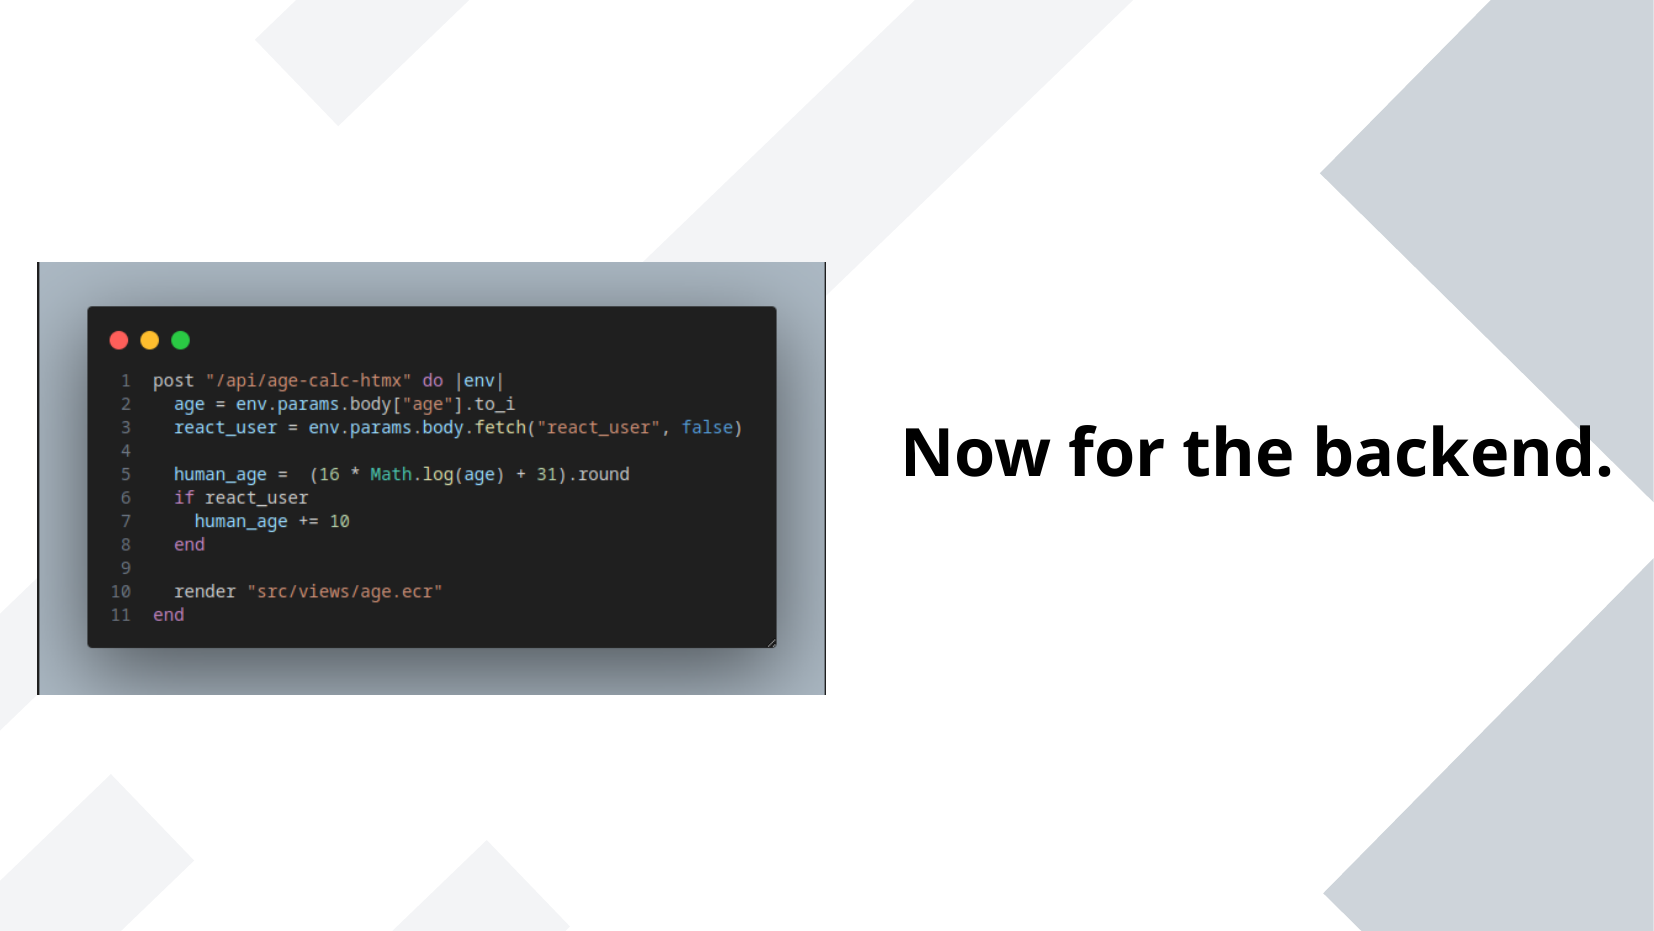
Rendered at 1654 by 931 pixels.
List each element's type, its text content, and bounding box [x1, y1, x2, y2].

picture [37, 262, 826, 695]
title Now for the backend. [900, 264, 1649, 638]
